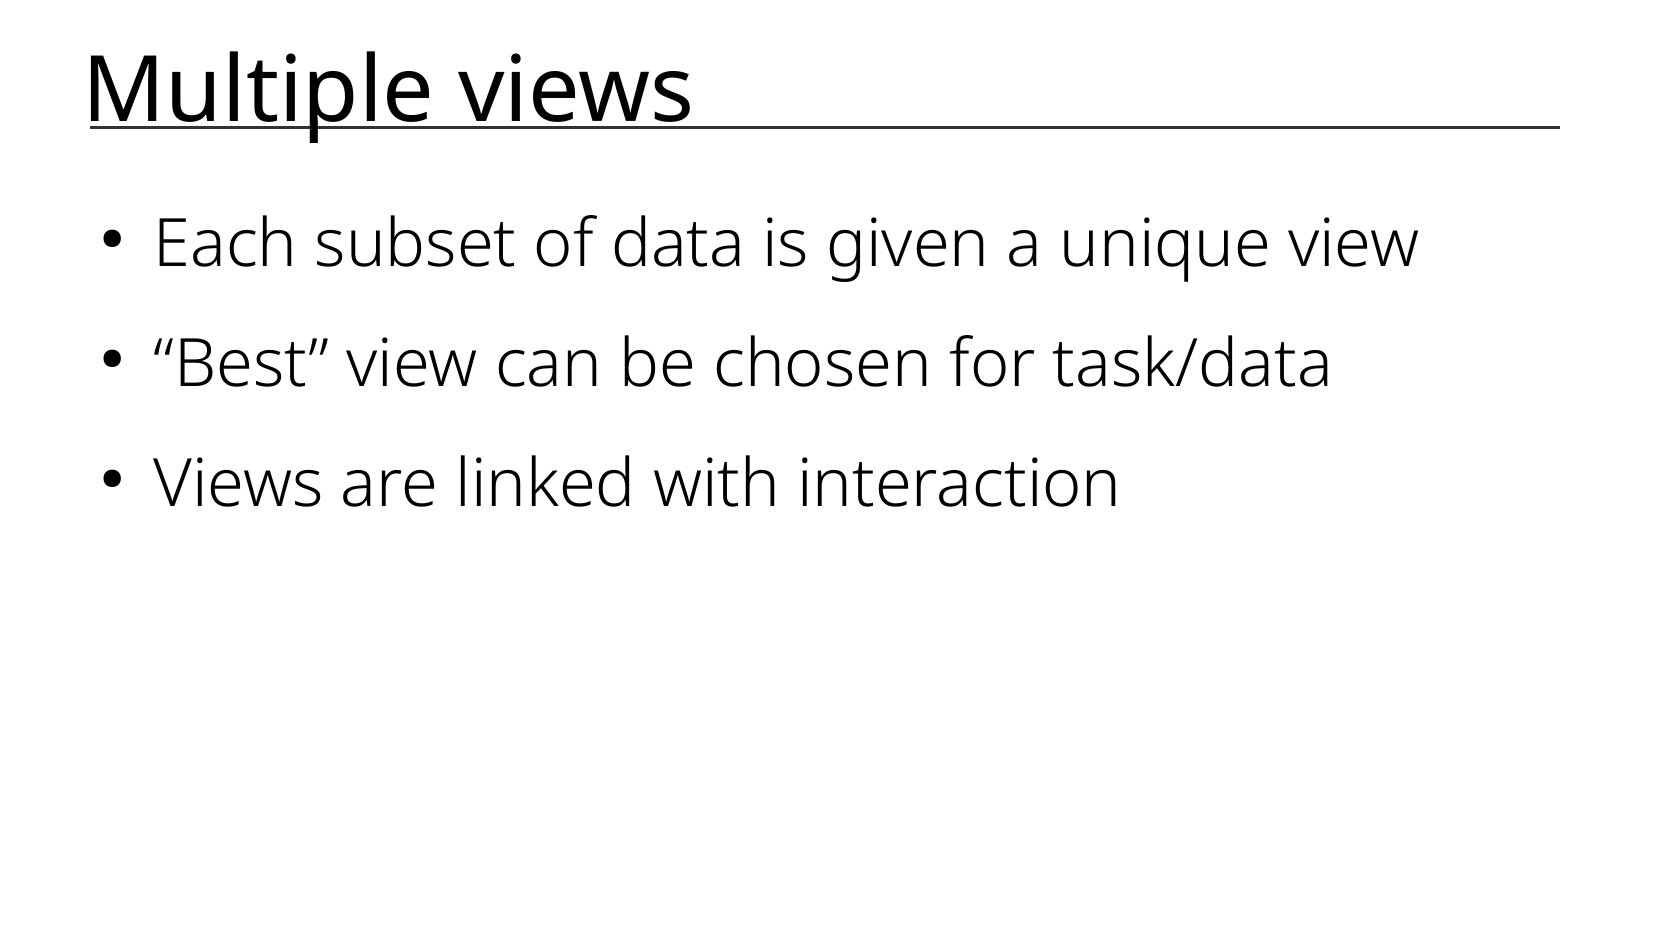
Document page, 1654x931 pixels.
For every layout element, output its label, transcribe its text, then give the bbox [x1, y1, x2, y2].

title Multiple views [82, 32, 1571, 140]
list Each subset of data is given a unique view “Best” view can be chosen for task/data Views are linked with interaction [82, 195, 1571, 811]
